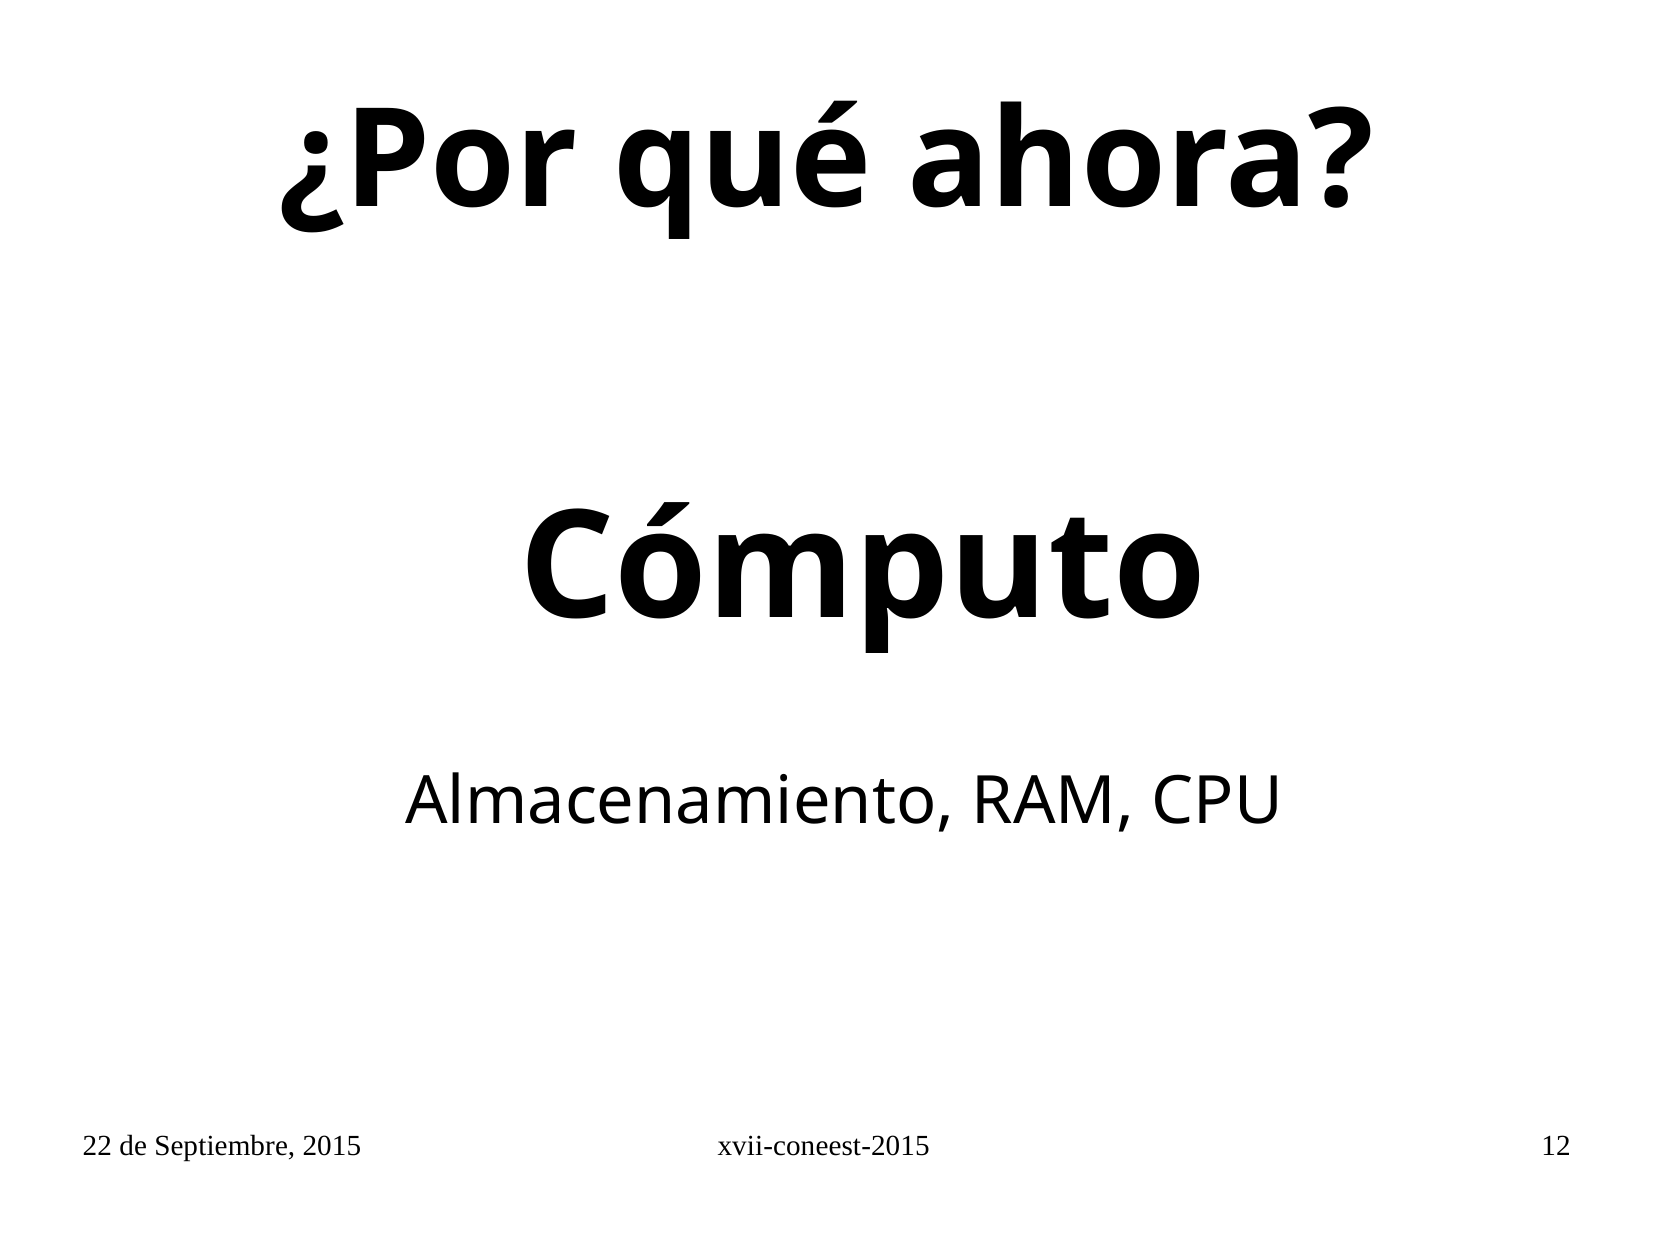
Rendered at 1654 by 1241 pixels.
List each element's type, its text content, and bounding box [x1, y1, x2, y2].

subtitle Cómputo Almacenamiento, RAM, CPU [82, 290, 1571, 1010]
title ¿Por qué ahora? [82, 49, 1571, 257]
